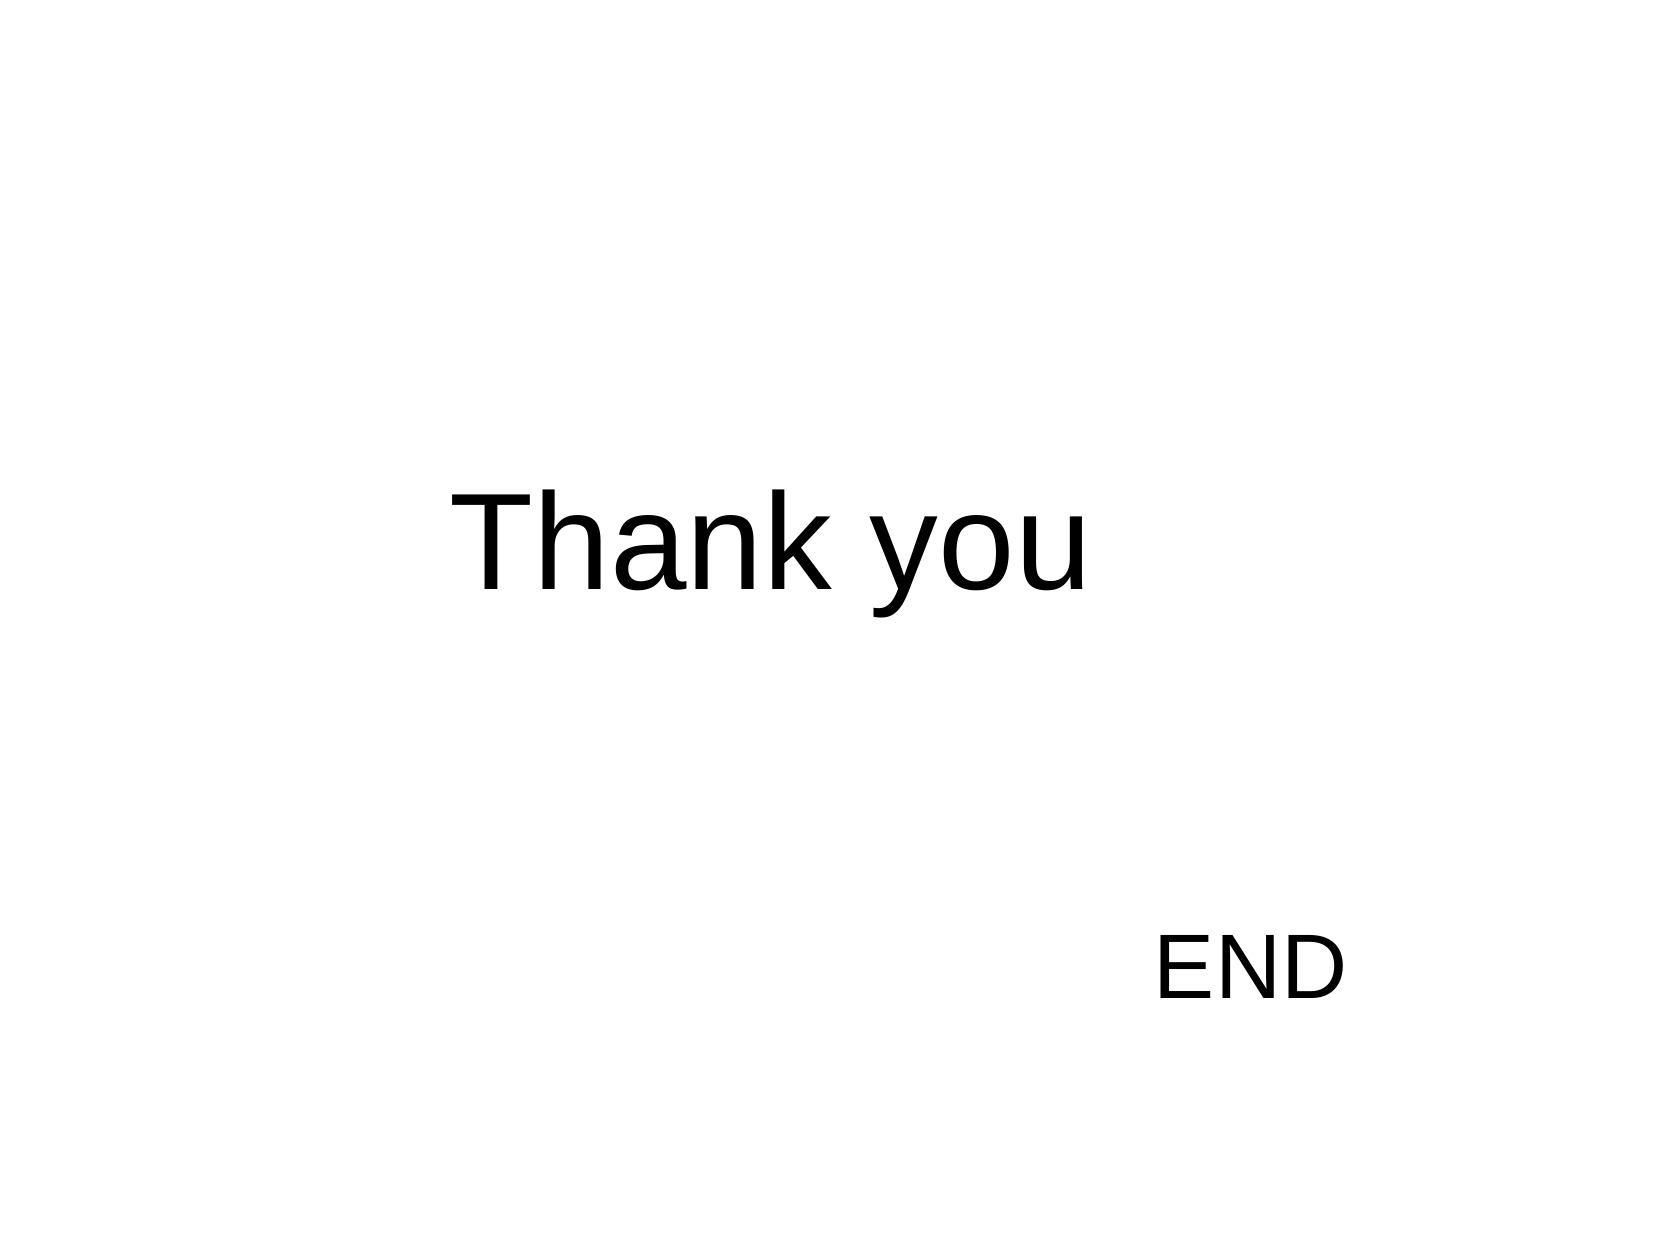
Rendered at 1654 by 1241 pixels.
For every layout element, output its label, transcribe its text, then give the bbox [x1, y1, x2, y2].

title END [506, 915, 1654, 1018]
title Thank you [26, 437, 1516, 646]
